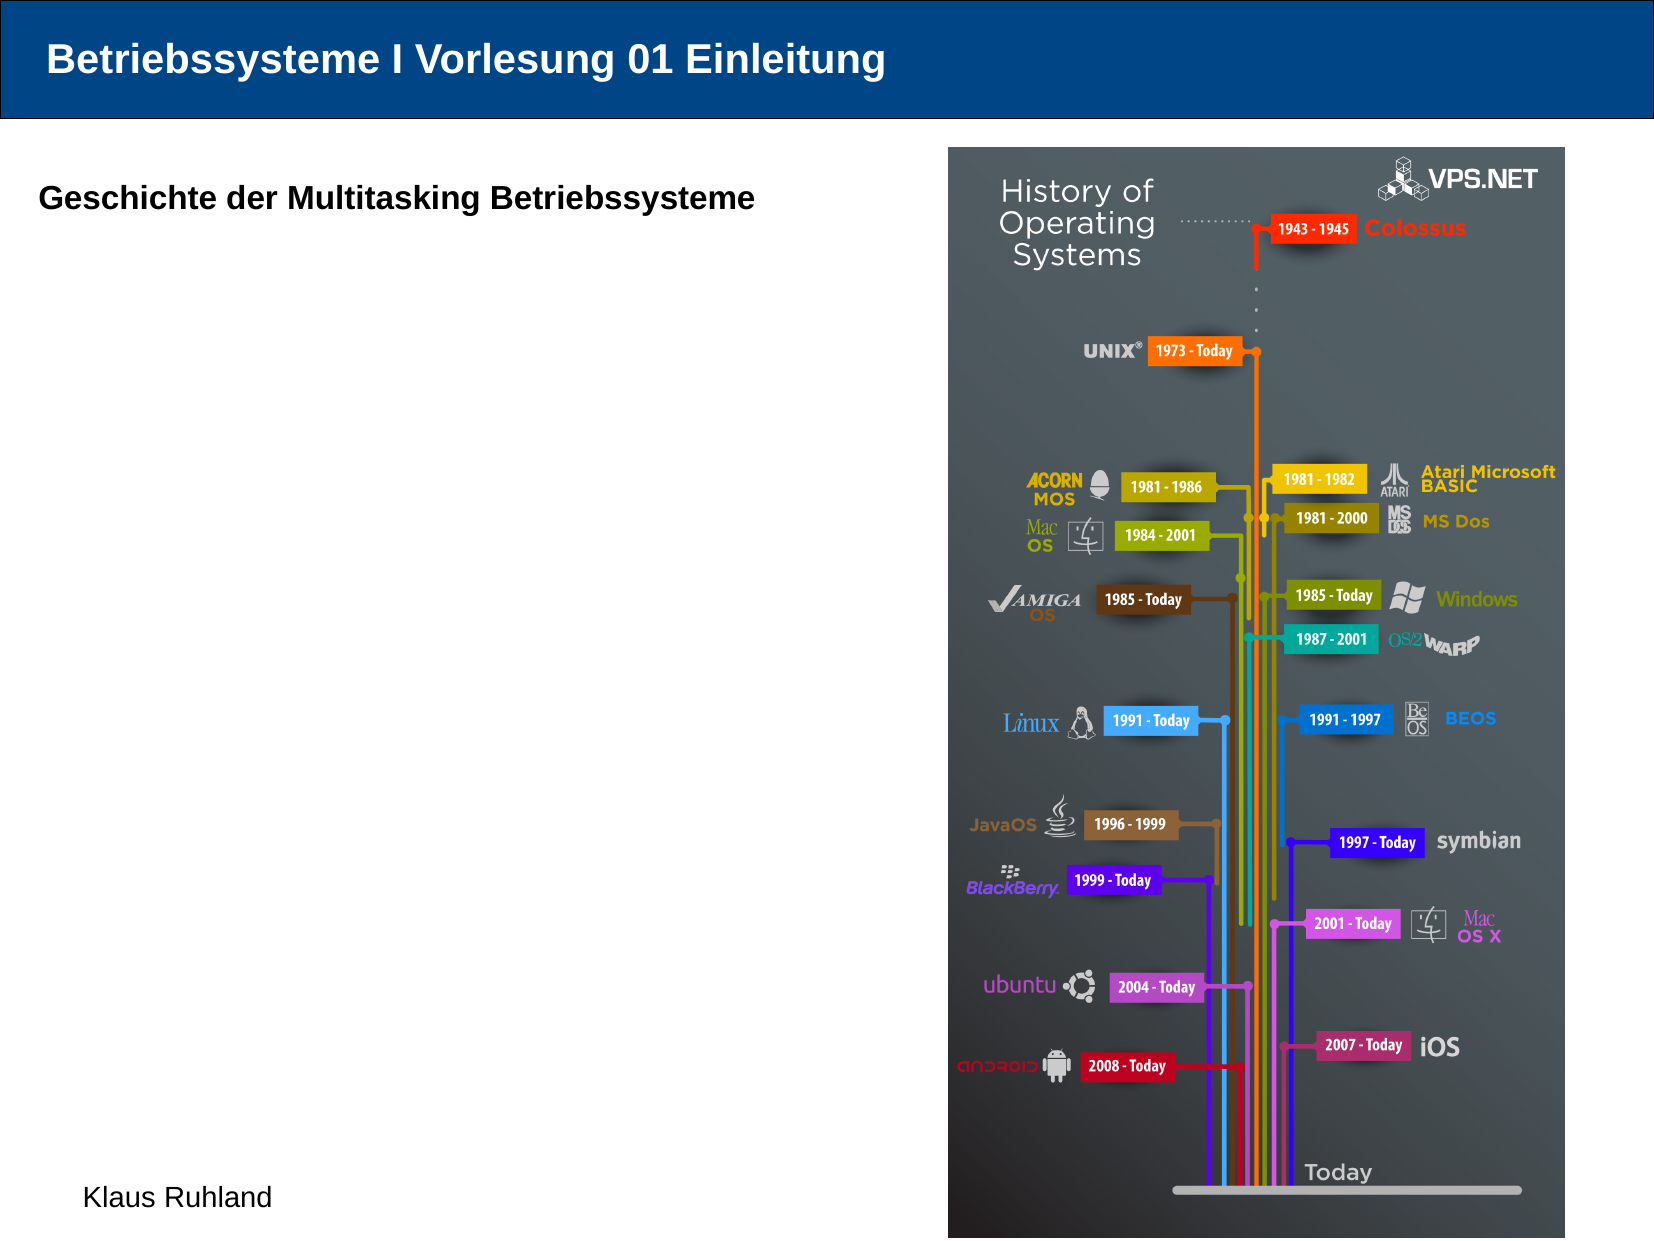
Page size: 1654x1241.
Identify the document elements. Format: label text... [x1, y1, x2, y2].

picture [948, 147, 1565, 1239]
text_box Geschichte der Multitasking Betriebssysteme [23, 109, 1453, 1028]
